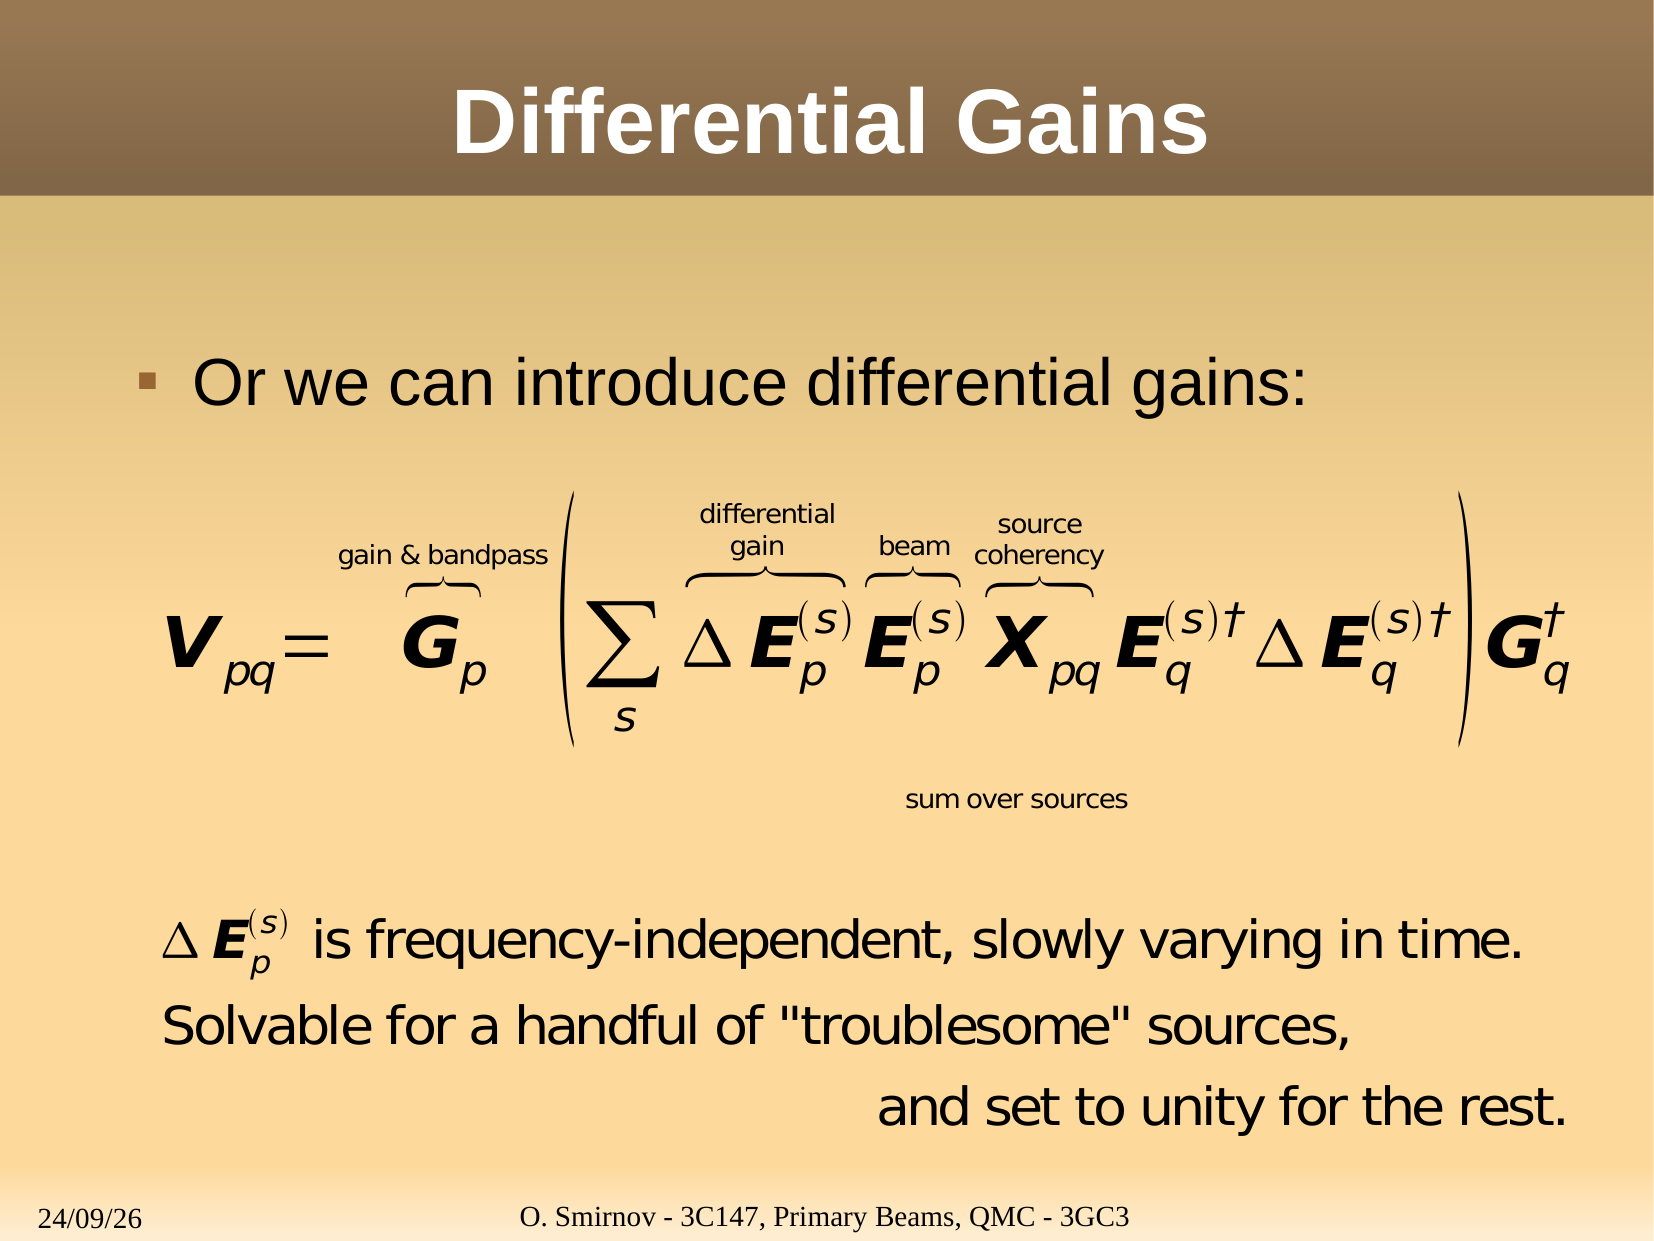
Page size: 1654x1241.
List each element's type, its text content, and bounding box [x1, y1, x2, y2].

chart [155, 487, 1576, 1141]
picture [0, 0, 1654, 1241]
list Or we can introduce differential gains: [121, 344, 1534, 488]
title Differential Gains [125, 17, 1538, 226]
